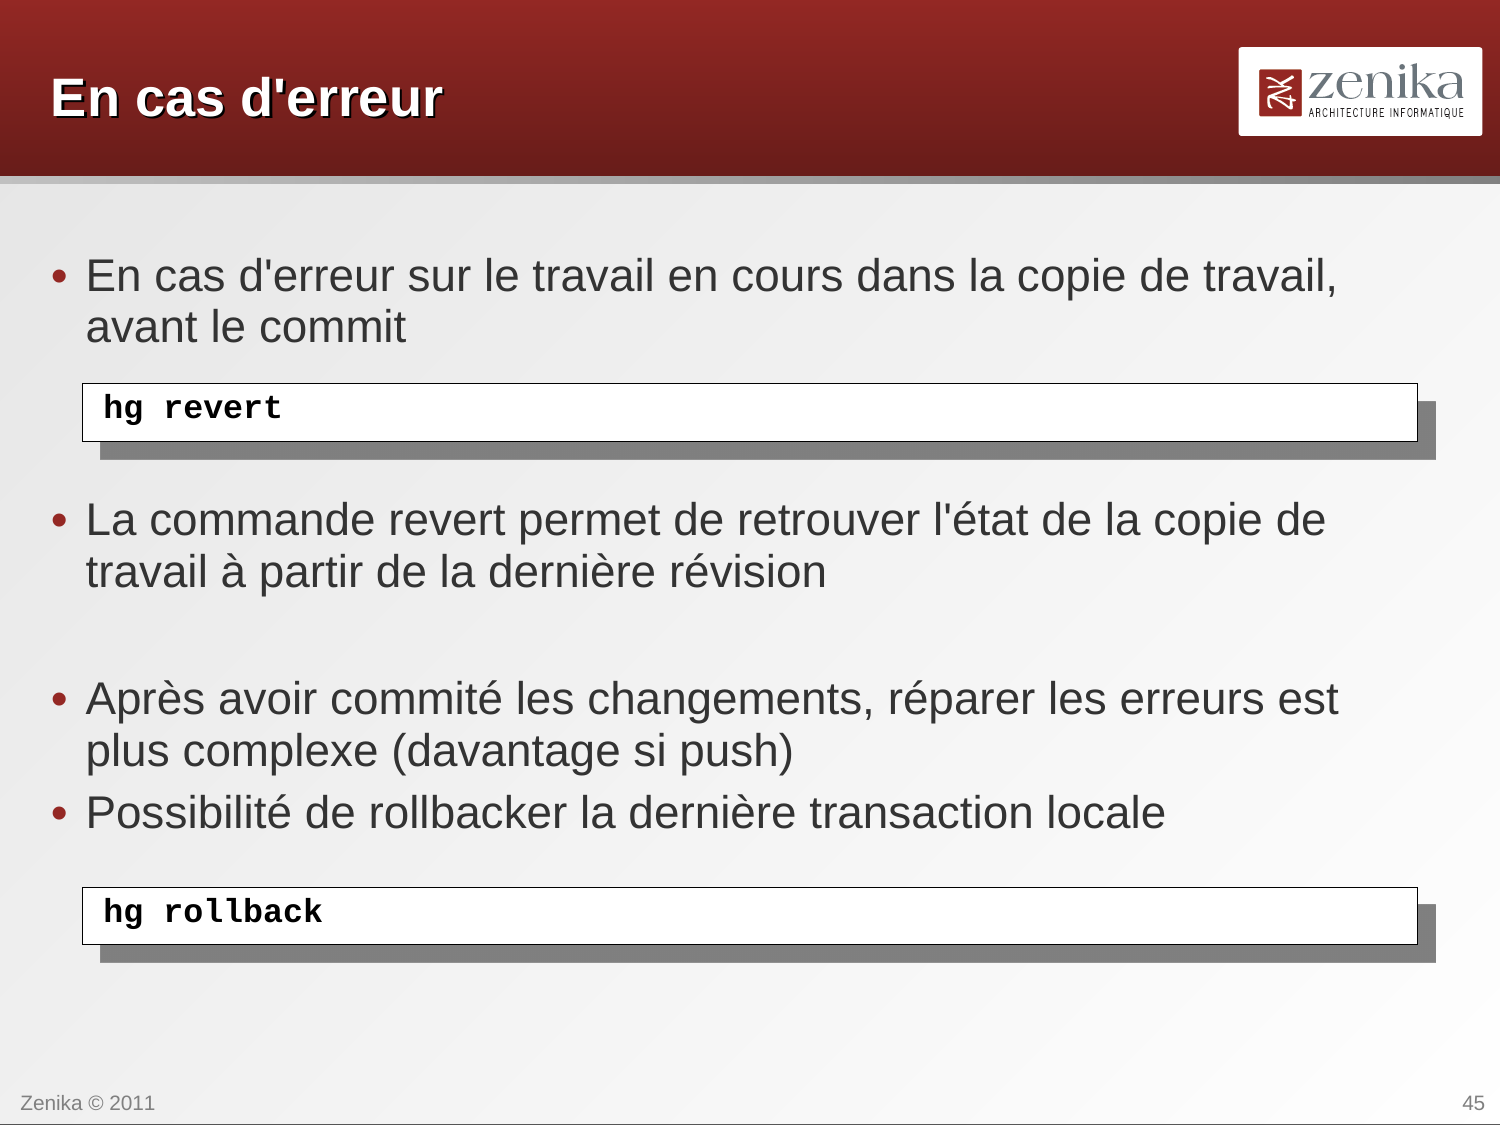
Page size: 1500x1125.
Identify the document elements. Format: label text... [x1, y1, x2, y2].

list En cas d'erreur sur le travail en cours dans la copie de travail, avant le commit La commande revert permet de retrouver l'état de la copie de travail à partir de la dernière révision Après avoir commité les changements, réparer les erreurs est plus complexe (davantage si push) Possibilité de rollbacker la dernière transaction locale [50, 249, 1435, 1064]
text_box hg rollback [82, 887, 1418, 945]
text_box hg revert [82, 383, 1418, 442]
title En cas d'erreur [50, 22, 1206, 172]
picture [1257, 58, 1464, 125]
